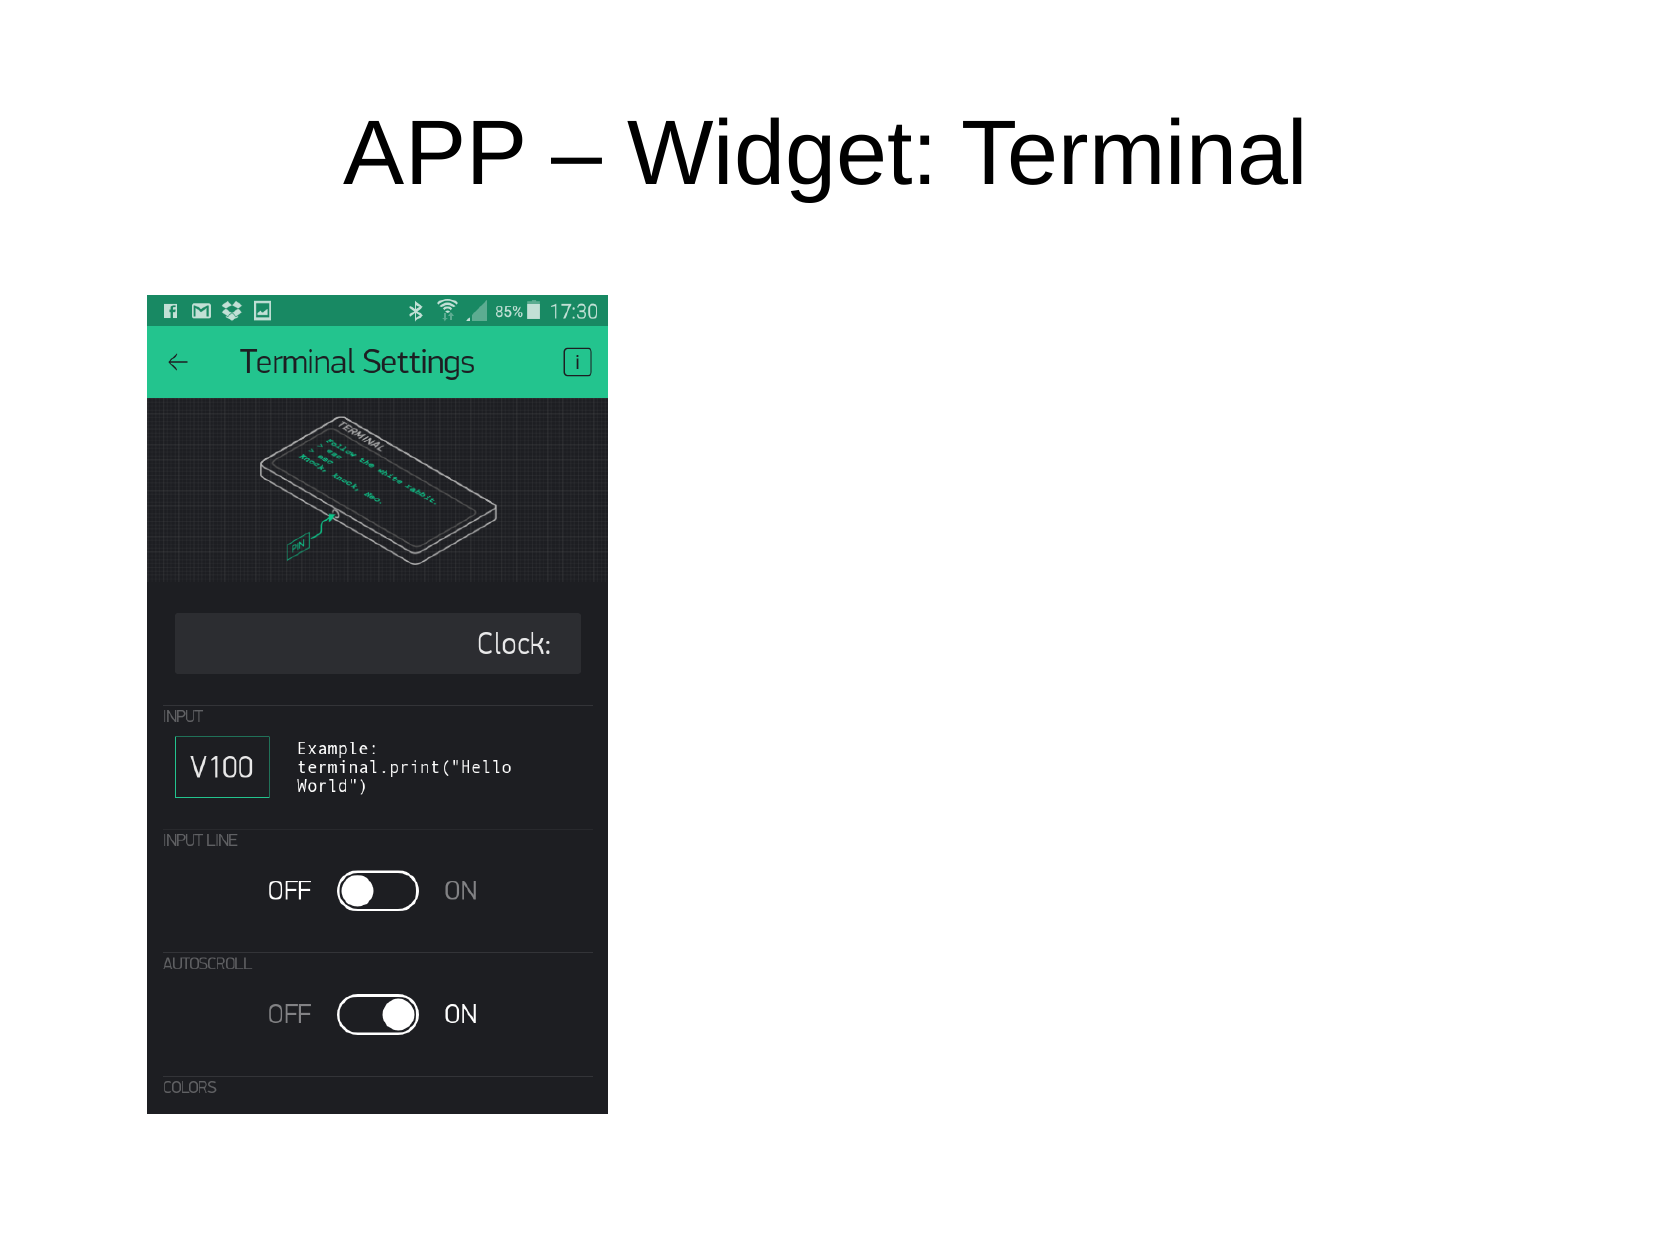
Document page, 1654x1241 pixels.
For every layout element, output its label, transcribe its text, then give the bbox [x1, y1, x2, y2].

title APP – Widget: Terminal [82, 49, 1571, 257]
picture [147, 295, 608, 1114]
